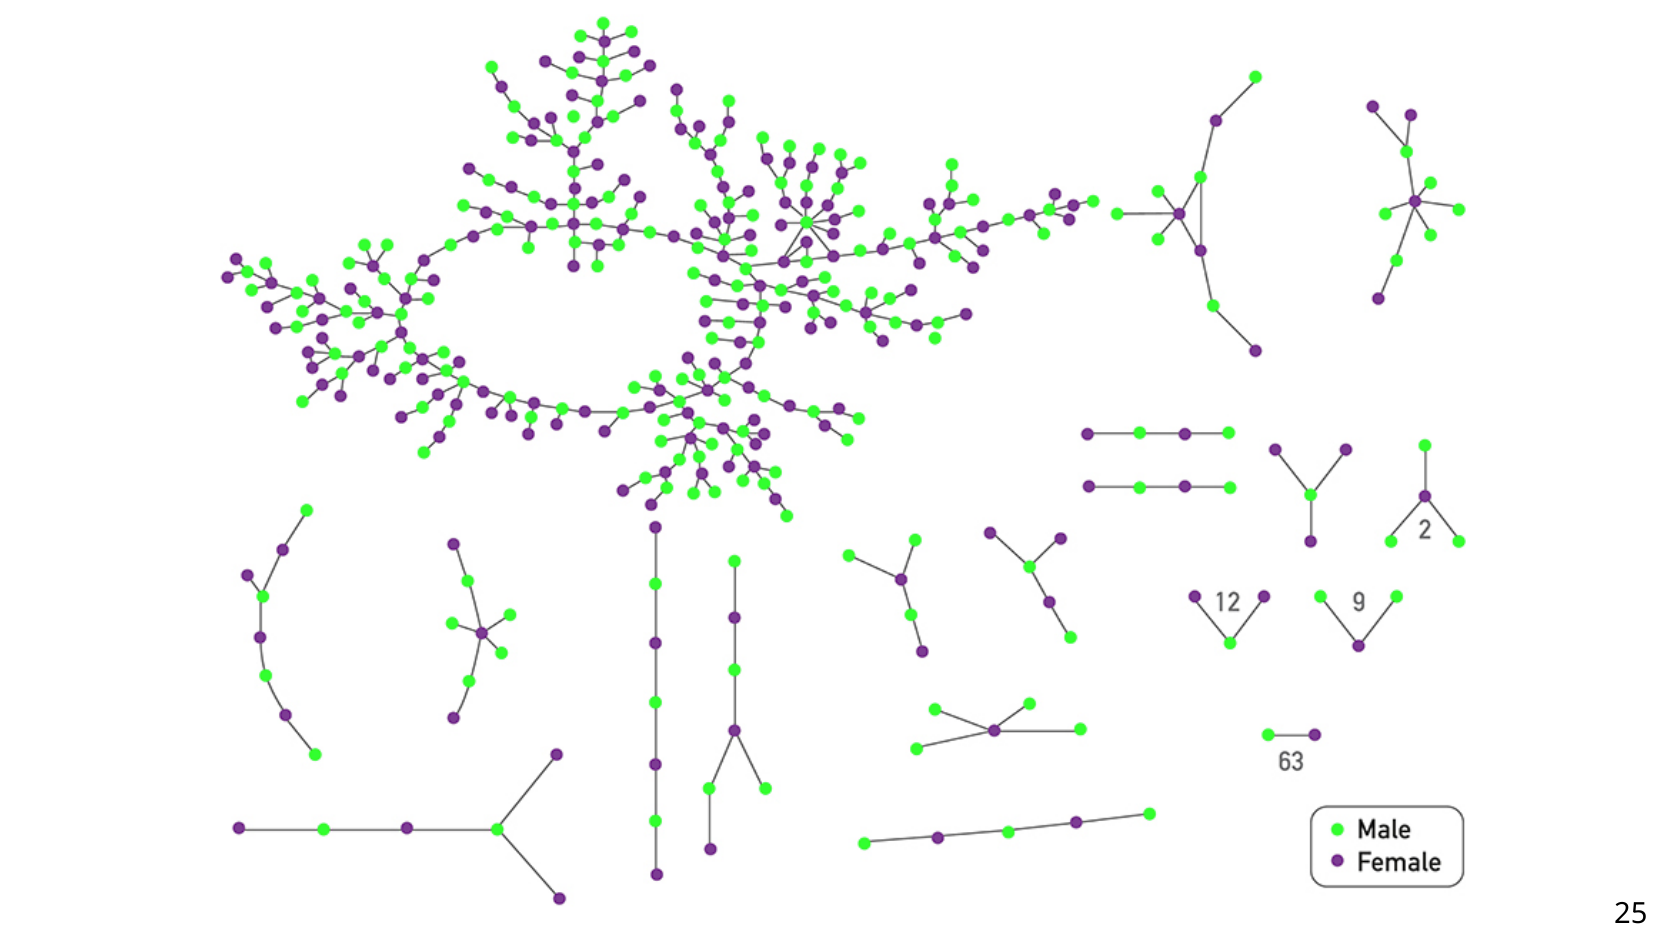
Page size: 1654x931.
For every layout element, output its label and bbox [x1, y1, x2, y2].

picture [198, 4, 1483, 931]
